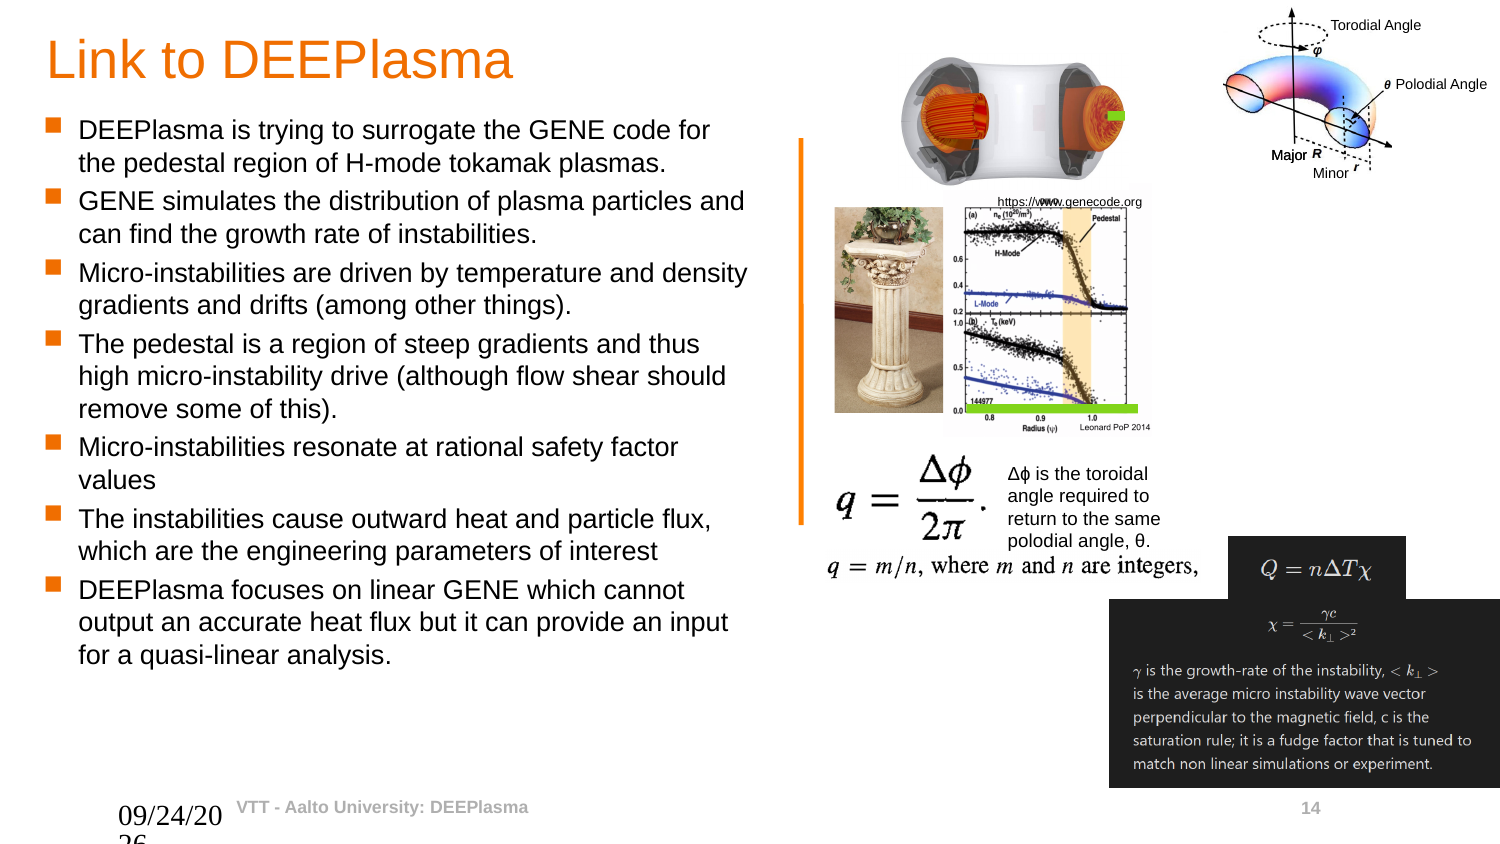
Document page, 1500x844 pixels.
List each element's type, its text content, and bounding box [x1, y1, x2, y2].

text_box Torodial Angle [1315, 8, 1437, 40]
list DEEPlasma is trying to surrogate the GENE code for the pedestal region of H-mode tokamak plasmas. GENE simulates the distribution of plasma particles and can find the growth rate of instabilities. Micro-instabilities are driven by temperature and density gradients and drifts (among other things). The pedestal is a region of steep gradients and thus high micro-instability drive (although flow shear should remove some of this). Micro-instabilities resonate at rational safety factor values The instabilities cause outward heat and particle flux, which are the engineering parameters of interest DEEPlasma focuses on linear GENE which cannot output an accurate heat flux but it can provide an input for a quasi-linear analysis. [42, 112, 750, 788]
picture [834, 53, 1152, 437]
picture [1109, 536, 1500, 788]
picture [825, 441, 1201, 583]
text_box Minor [1298, 156, 1364, 188]
title Link to DEEPlasma [46, 26, 1187, 87]
text_box https://www.genecode.org [982, 180, 1200, 207]
text_box Major [1256, 138, 1323, 170]
text_box Polodial Angle [1380, 67, 1500, 99]
picture [1223, 6, 1392, 174]
text_box Δɸ is the toroidal angle required to return to the same polodial angle, θ. [993, 453, 1181, 553]
